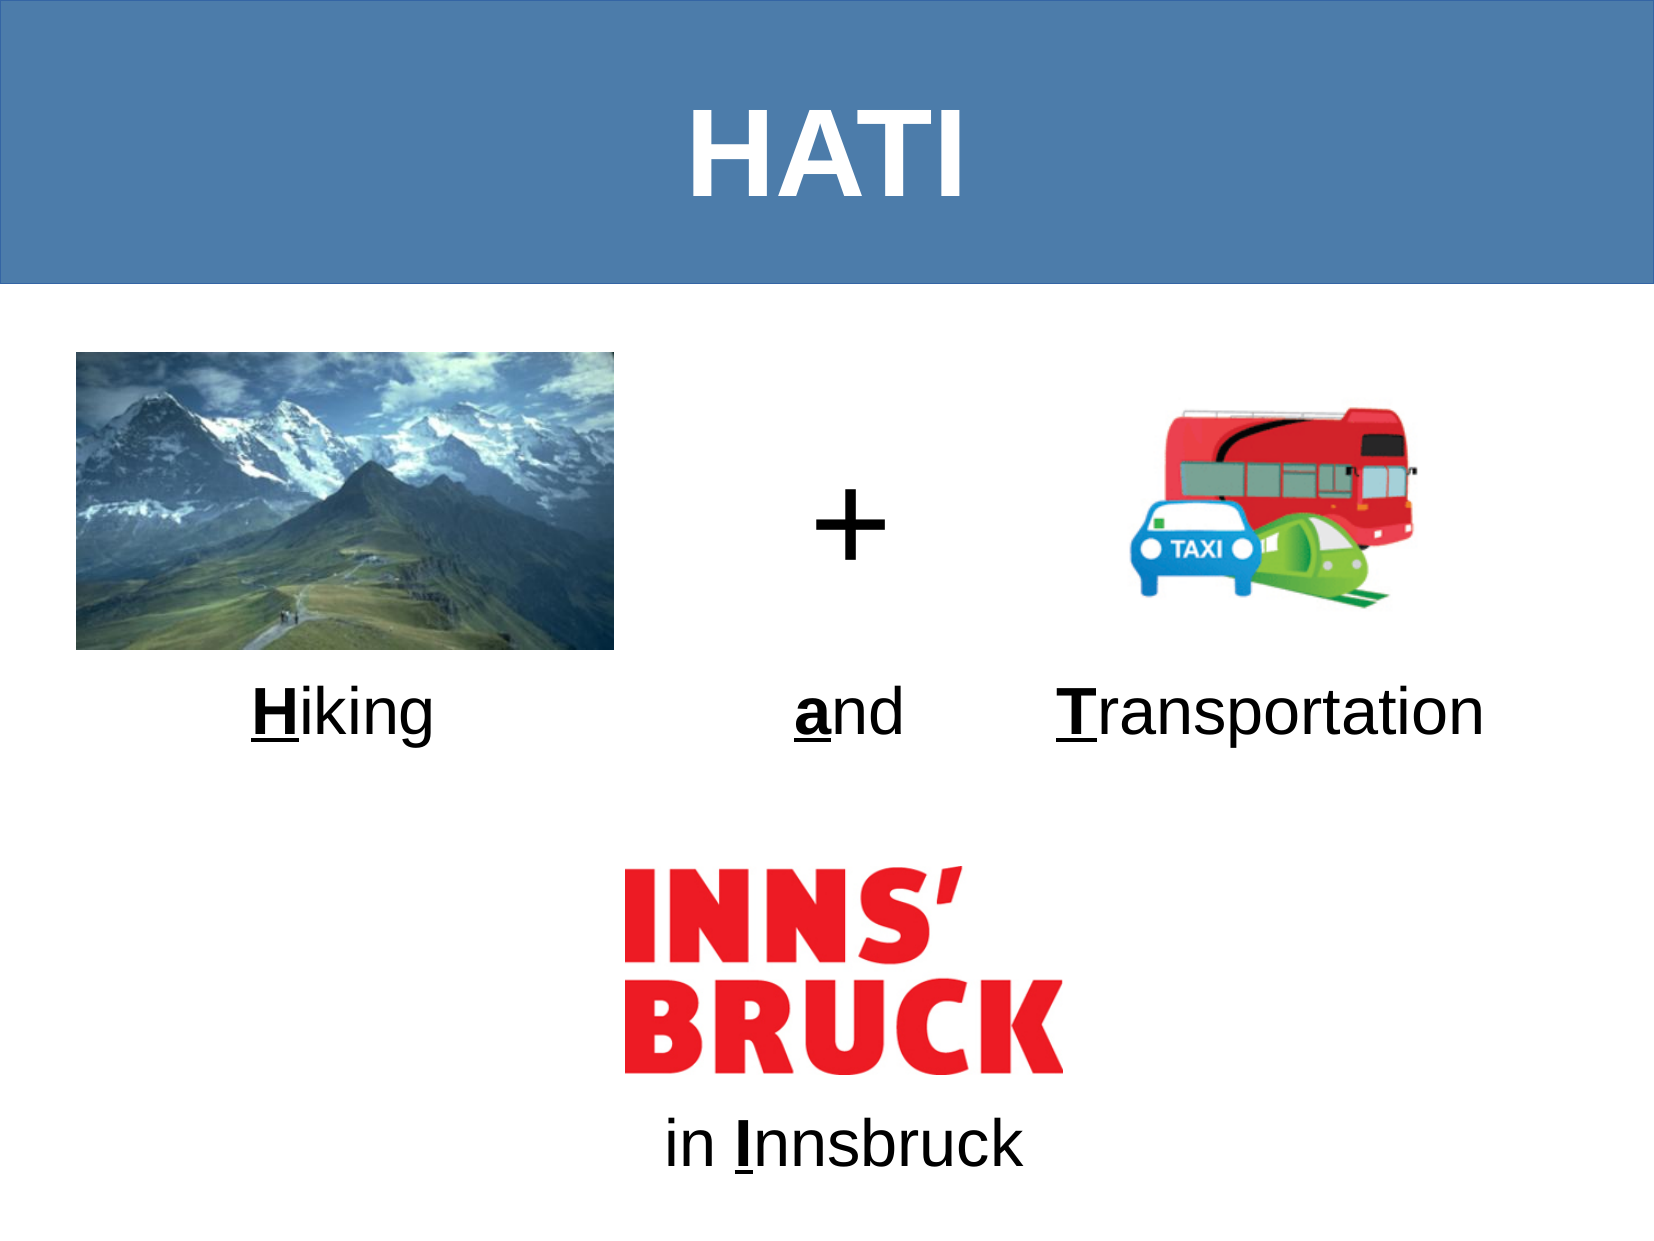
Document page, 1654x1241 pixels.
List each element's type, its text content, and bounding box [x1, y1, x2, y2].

picture [1116, 348, 1430, 662]
text_box + [794, 413, 921, 634]
text_box in Innsbruck [649, 1098, 1041, 1189]
text_box Transportation [1041, 666, 1503, 756]
title HATI [82, 49, 1571, 257]
picture [625, 866, 1063, 1075]
text_box Hiking [236, 666, 452, 756]
text_box and [779, 666, 921, 756]
text_box [0, 0, 1654, 284]
picture [76, 352, 614, 650]
